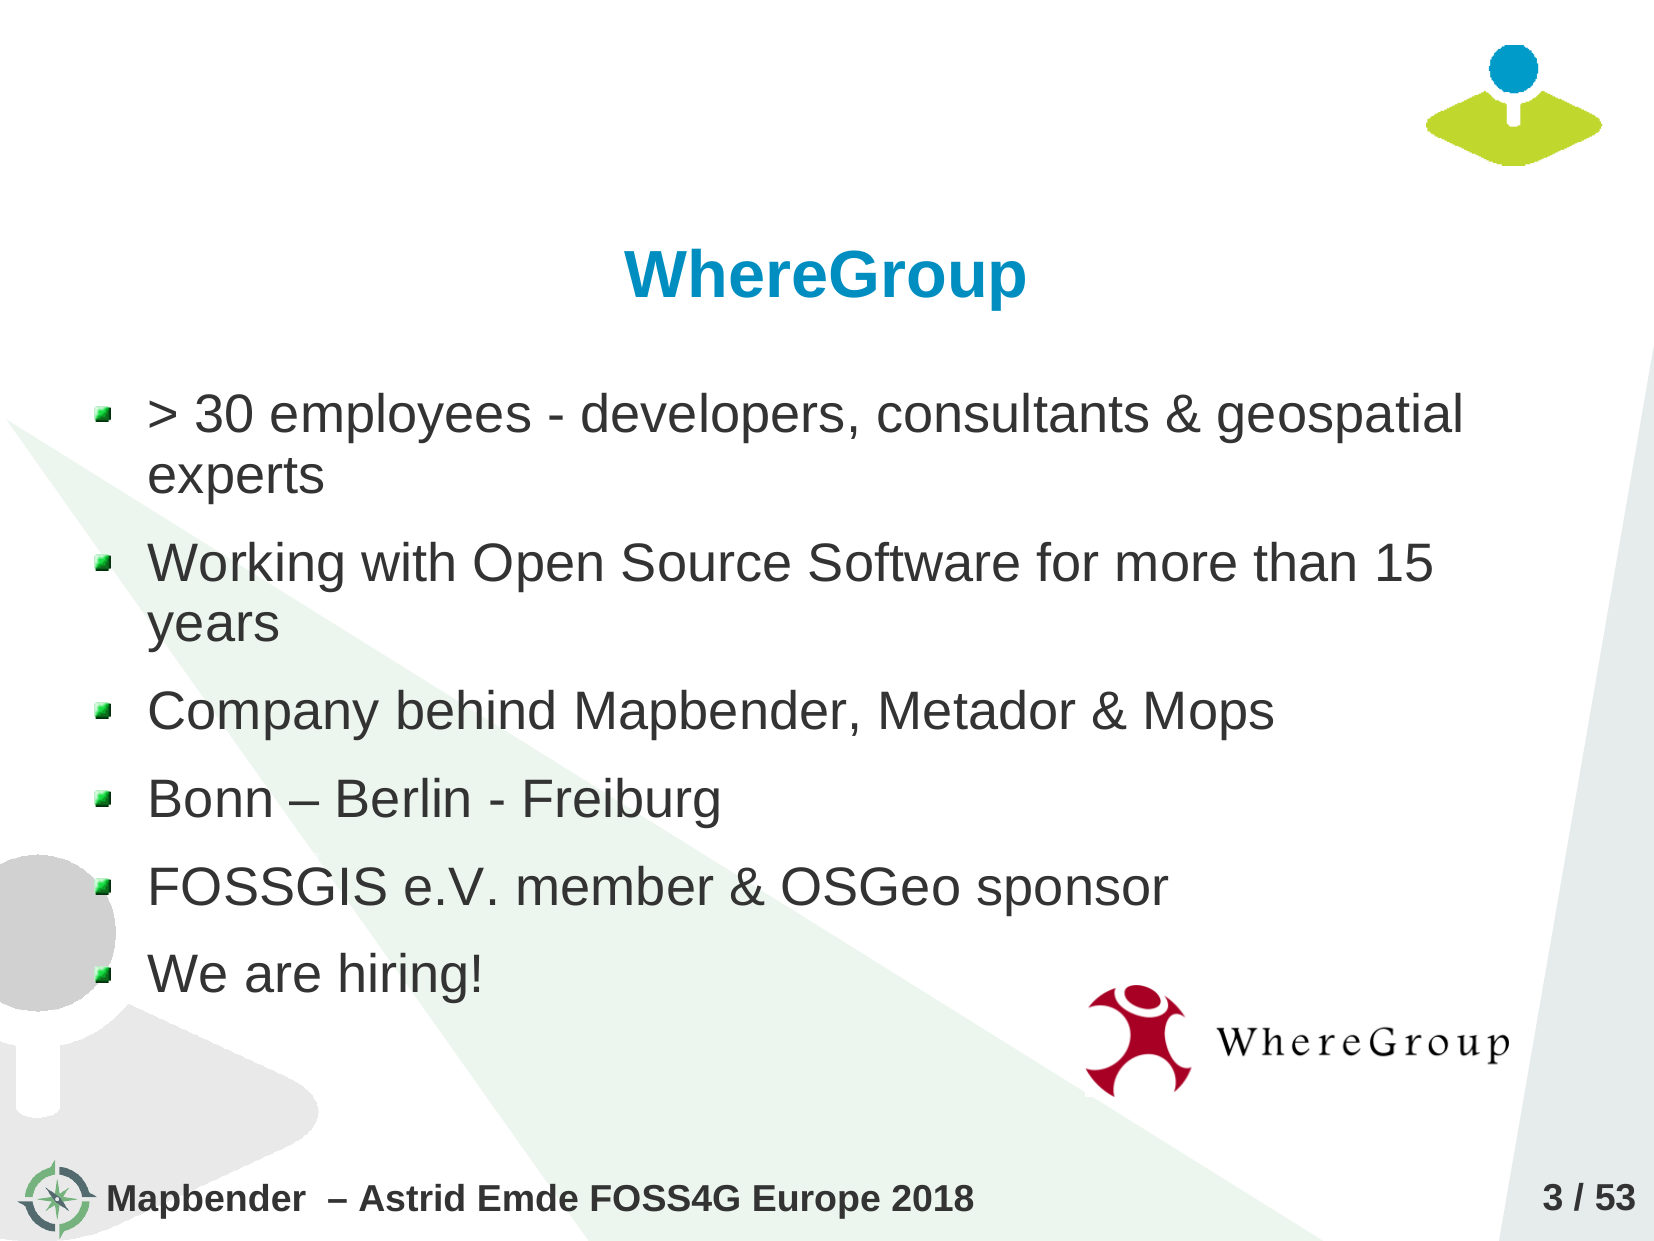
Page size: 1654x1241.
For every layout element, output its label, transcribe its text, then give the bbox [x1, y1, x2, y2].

picture [1426, 45, 1604, 166]
picture [16, 1158, 76, 1240]
title WhereGroup [82, 200, 1571, 349]
list > 30 employees - developers, consultants & geospatial experts Working with Open Source Software for more than 15 years Company behind Mapbender, Metador & Mops Bonn – Berlin - Freiburg FOSSGIS e.V. member & OSGeo sponsor We are hiring! [76, 383, 1565, 1241]
picture [1085, 985, 1509, 1097]
